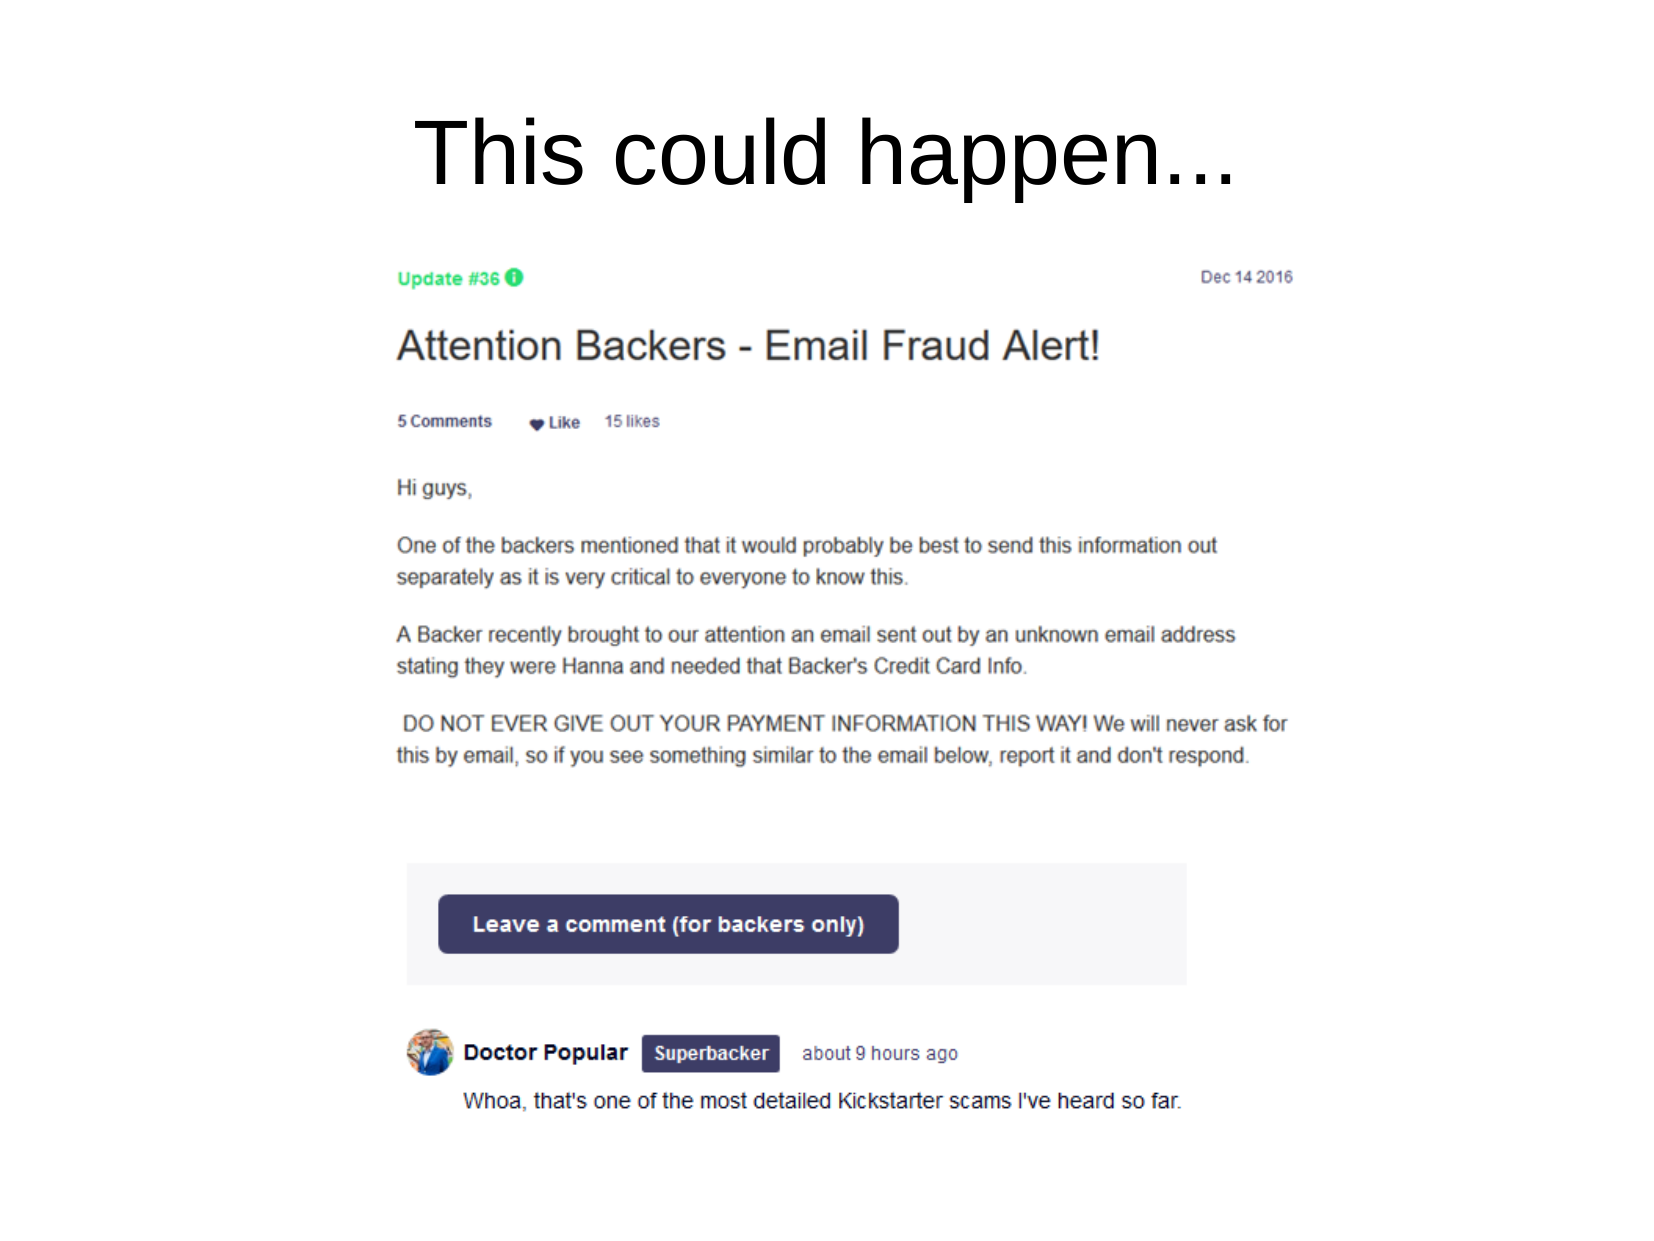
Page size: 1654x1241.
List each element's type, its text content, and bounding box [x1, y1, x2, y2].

title This could happen... [82, 49, 1571, 257]
picture [389, 850, 1187, 1117]
picture [377, 253, 1319, 792]
